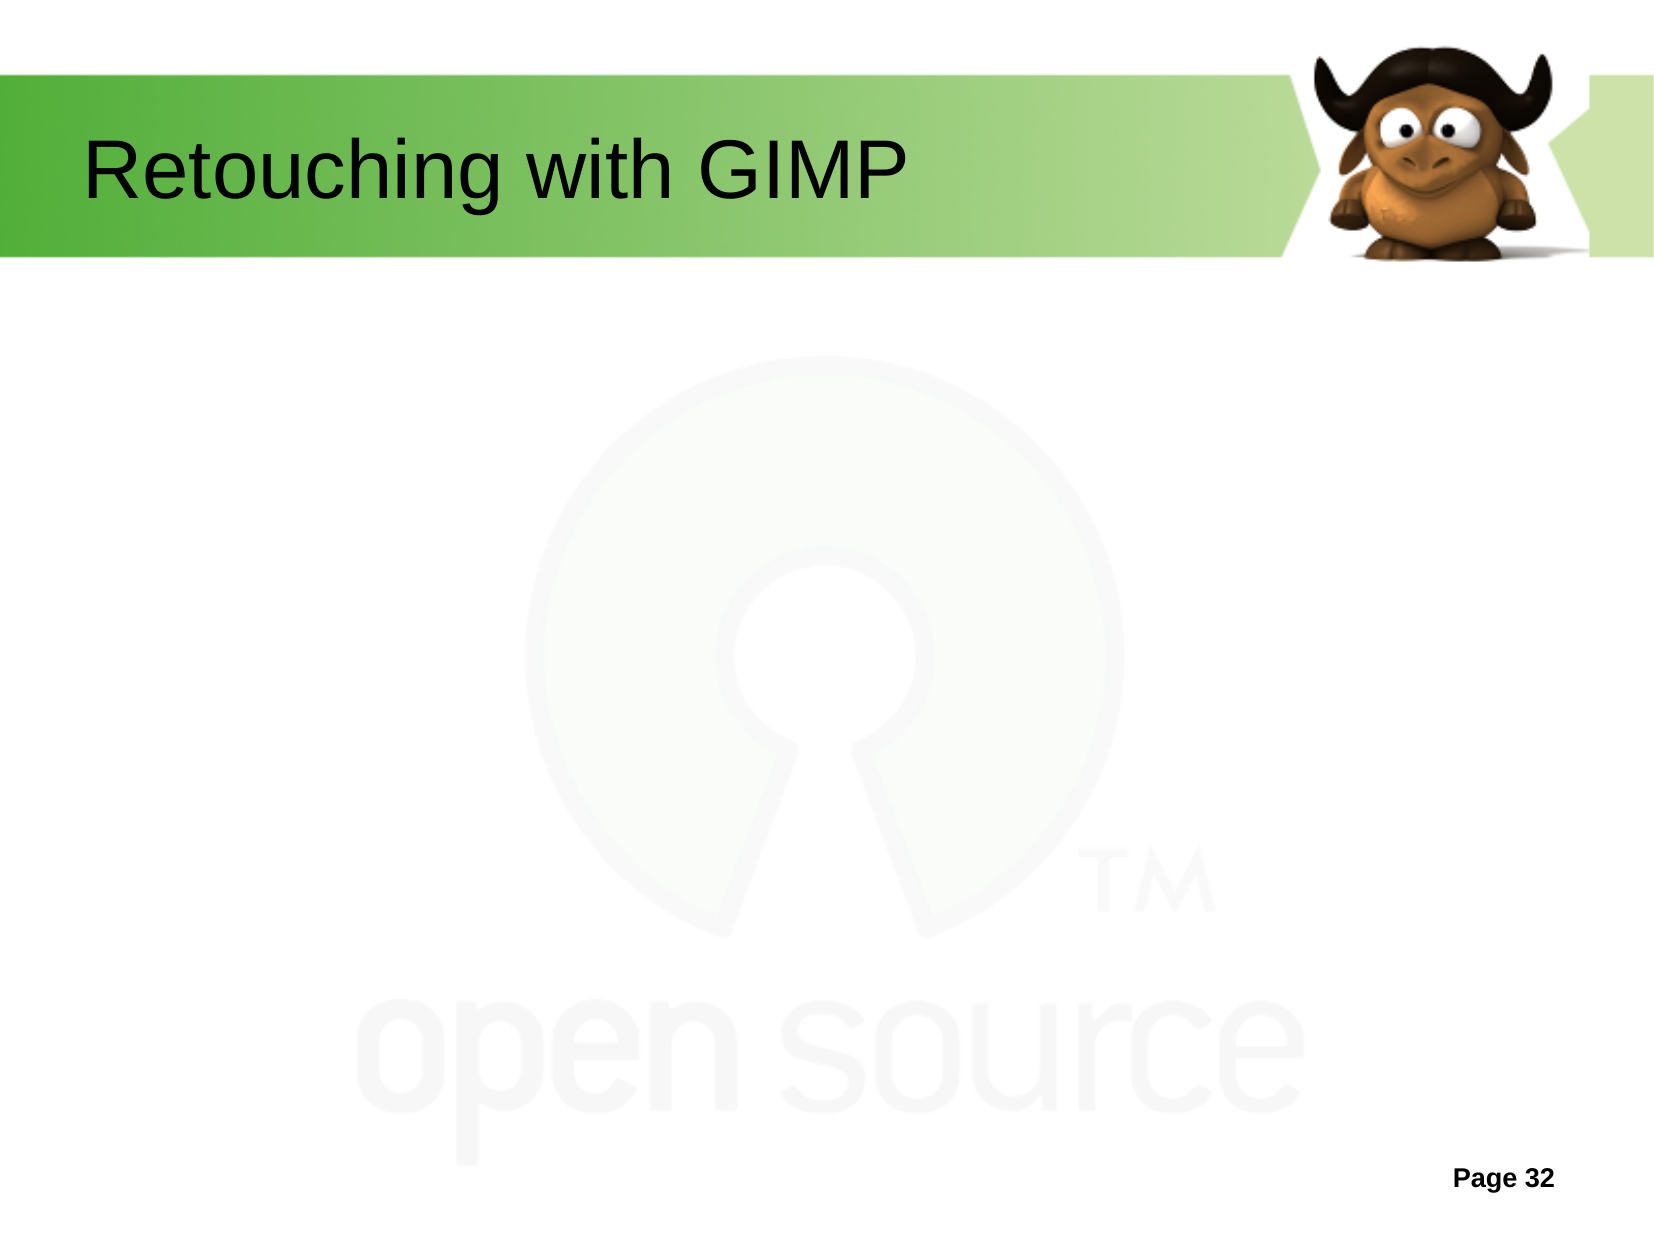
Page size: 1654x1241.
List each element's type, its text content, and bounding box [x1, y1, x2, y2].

title Retouching with GIMP [82, 61, 1571, 269]
picture [0, 0, 1654, 1241]
